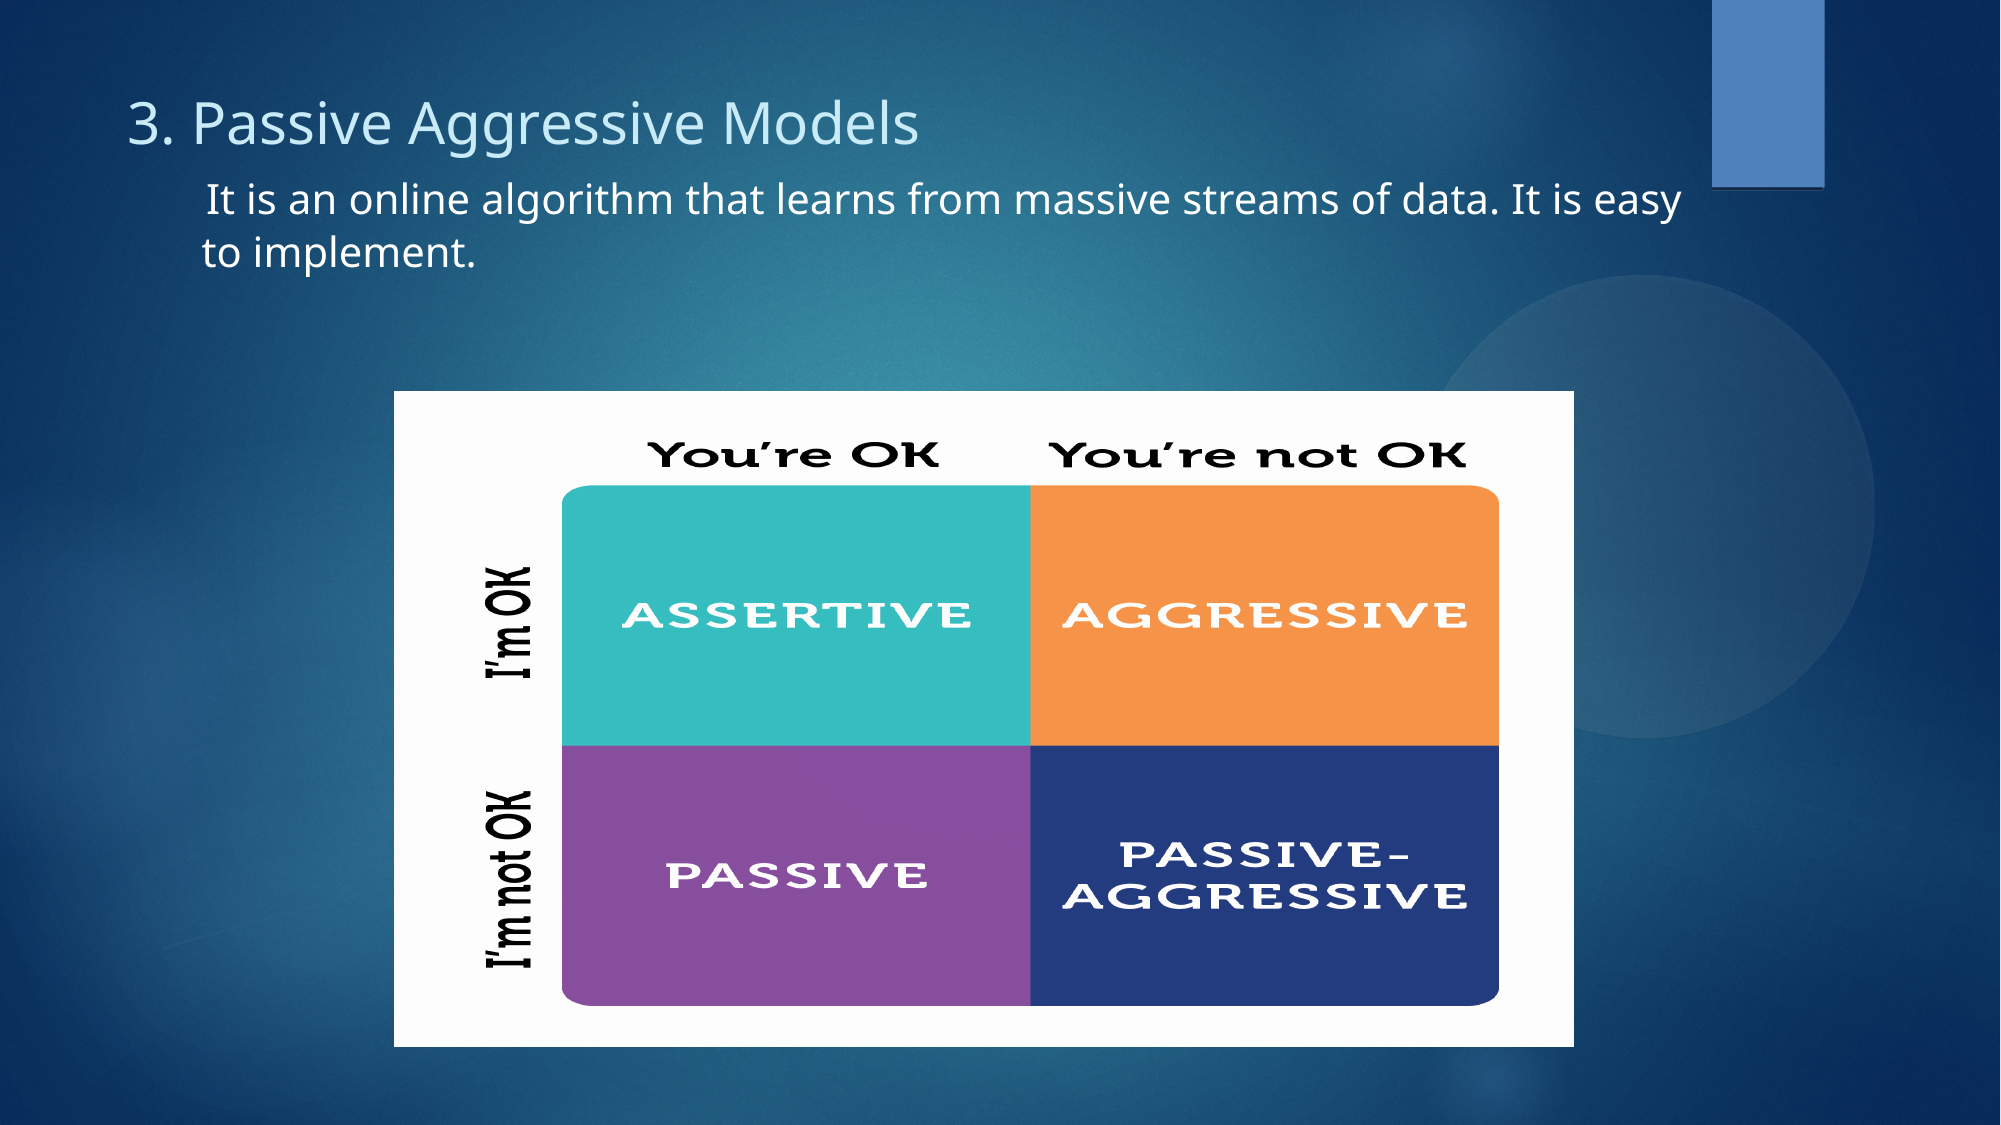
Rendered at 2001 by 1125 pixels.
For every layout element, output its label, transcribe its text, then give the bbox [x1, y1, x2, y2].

picture [0, 0, 2001, 1125]
text_box 3. Passive Aggressive Models It is an online algorithm that learns from massive streams of data. It is easy to implement. [113, 78, 1698, 284]
